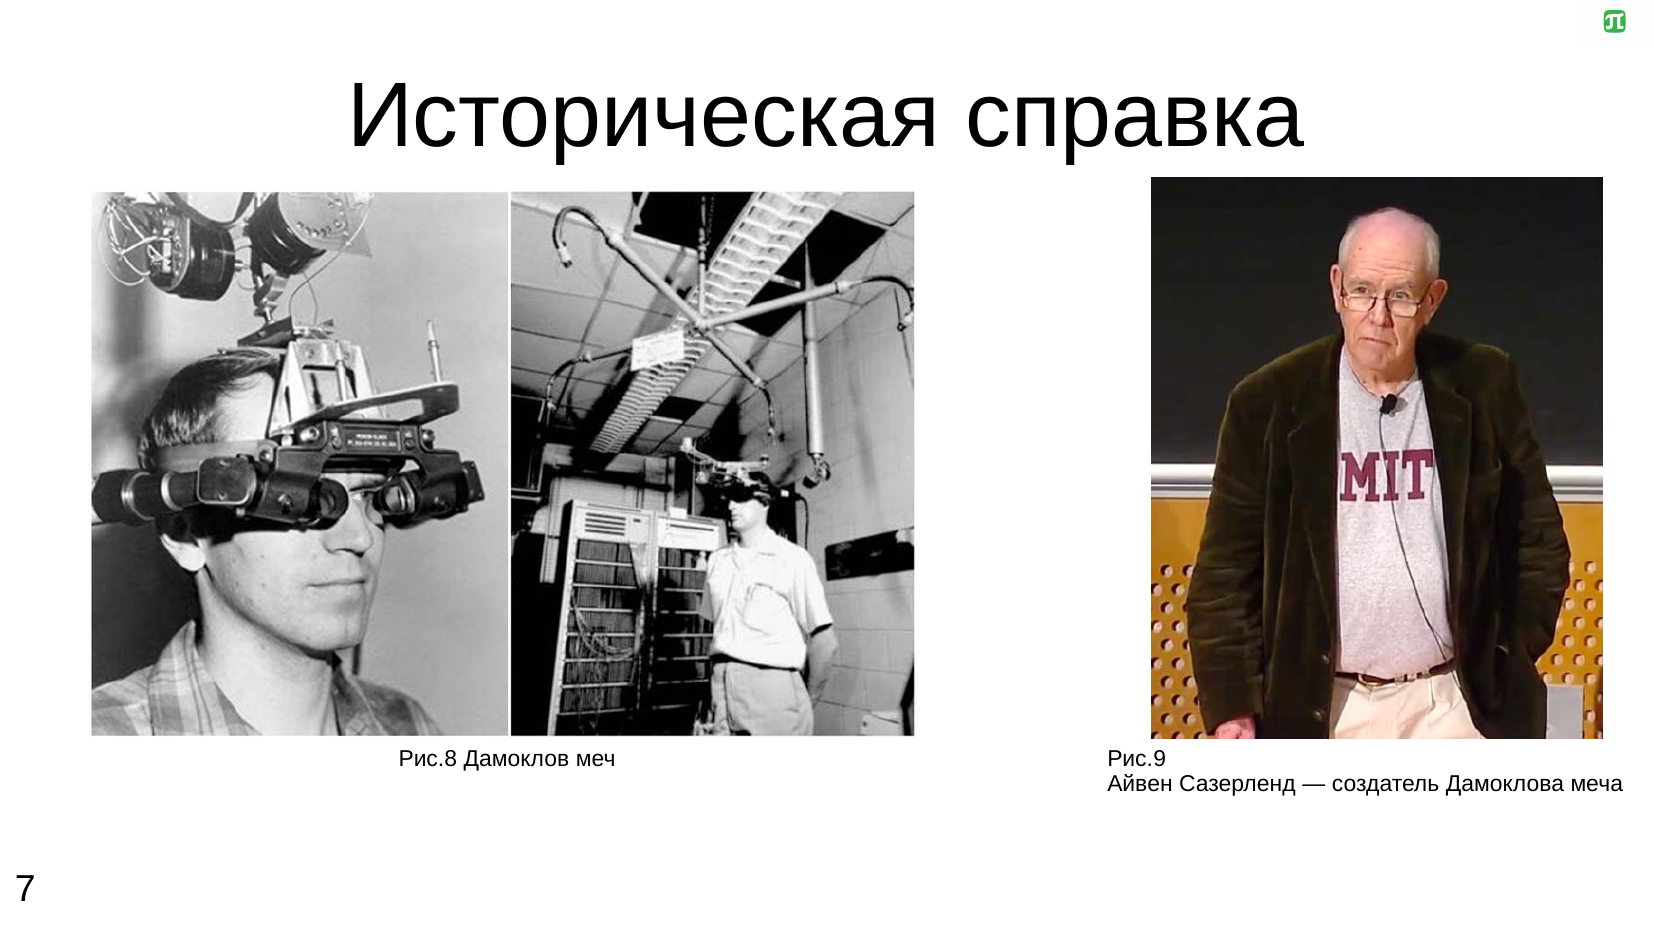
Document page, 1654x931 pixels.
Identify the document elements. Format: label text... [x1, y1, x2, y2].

title Историческая справка [82, 37, 1571, 193]
text_box Рис.8 Дамоклов меч [383, 738, 650, 805]
picture [1579, 0, 1654, 46]
text_box <номер> [0, 860, 562, 931]
picture [88, 188, 916, 739]
text_box Рис.9 Айвен Сазерленд — создатель Дамоклова меча [1092, 738, 1654, 805]
picture [1151, 177, 1603, 738]
